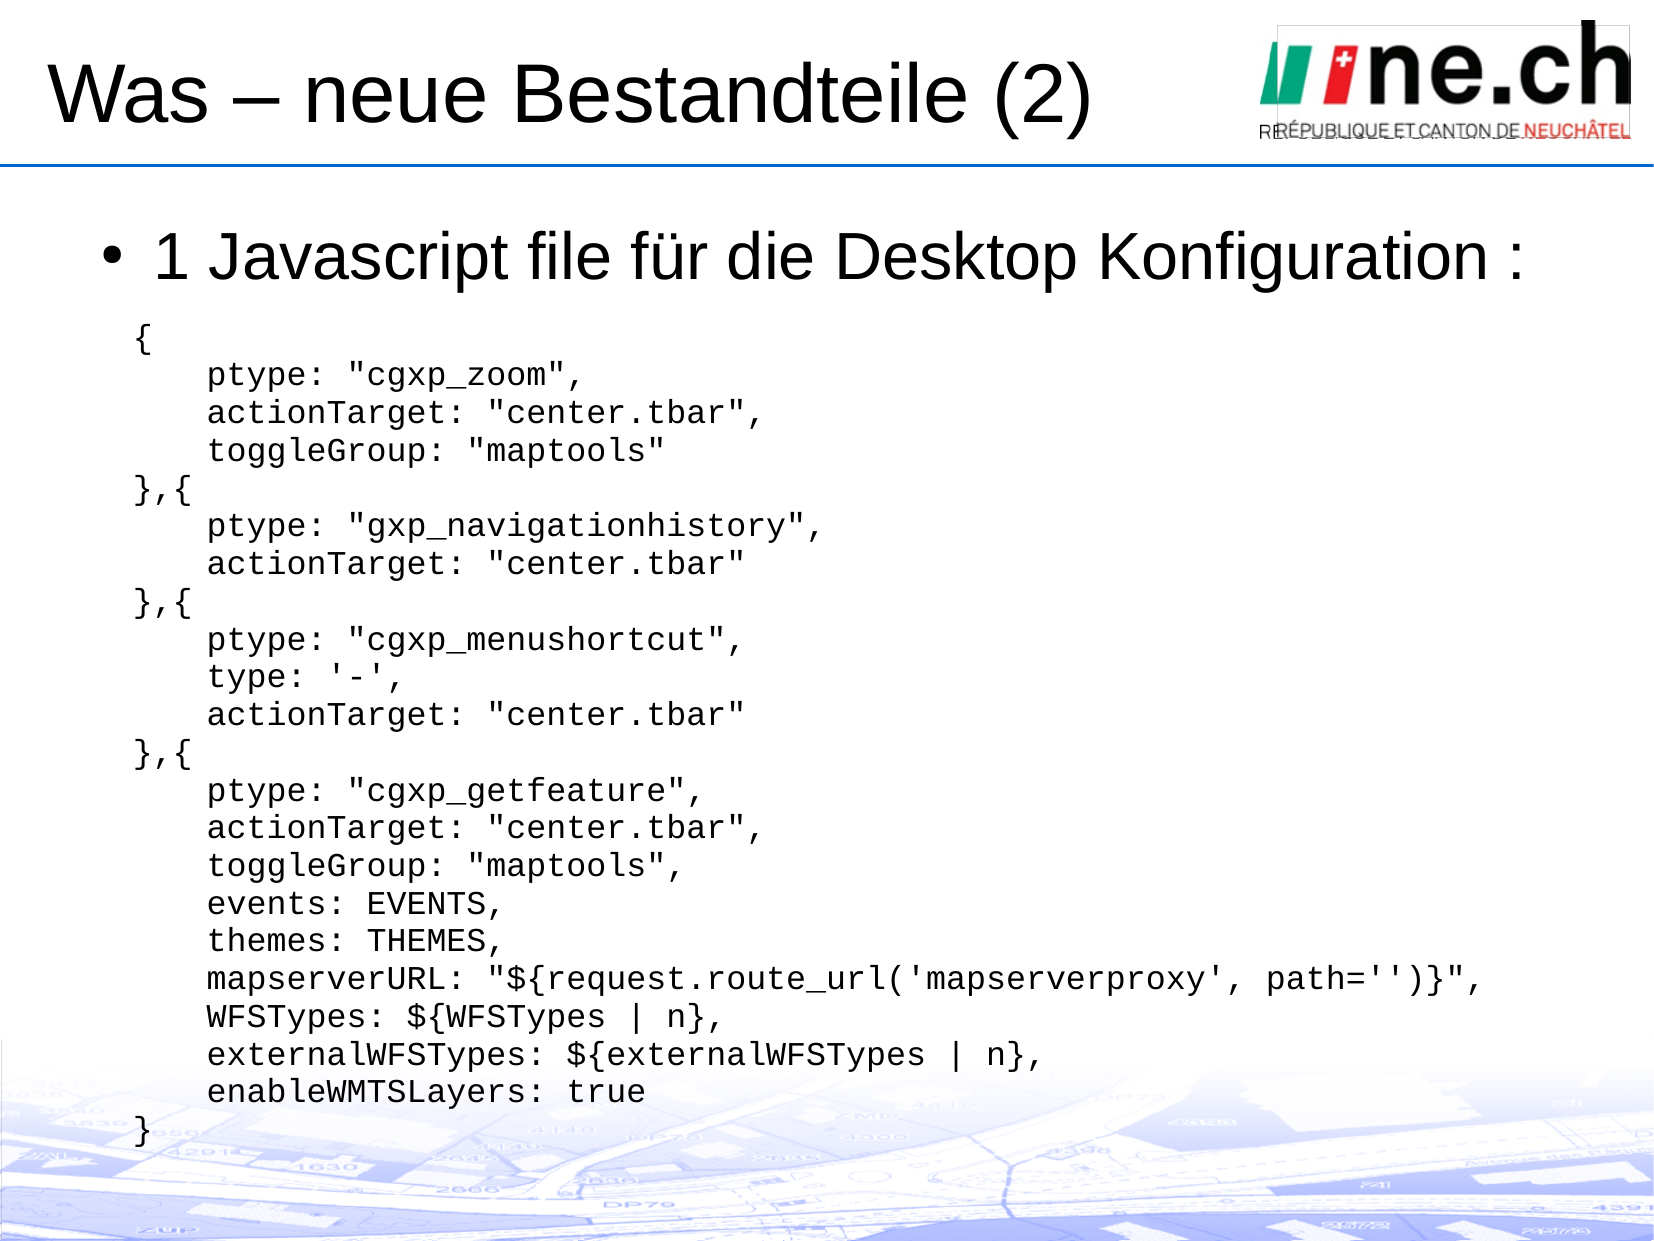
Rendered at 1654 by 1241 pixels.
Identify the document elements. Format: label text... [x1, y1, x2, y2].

picture [0, 1040, 1654, 1241]
text_box { ptype: "cgxp_zoom", actionTarget: "center.tbar", toggleGroup: "maptools" },{ ptype: "gxp_navigationhistory", actionTarget: "center.tbar" },{ ptype: "cgxp_menushortcut", type: '-', actionTarget: "center.tbar" },{ ptype: "cgxp_getfeature", actionTarget: "center.tbar", toggleGroup: "maptools", events: EVENTS, themes: THEMES, mapserverURL: "${request.route_url('mapserverproxy', path='')}", WFSTypes: ${WFSTypes | n}, externalWFSTypes: ${externalWFSTypes | n}, enableWMTSLayers: true } [118, 312, 1536, 1114]
picture [1536, 24, 1631, 139]
list 1 Javascript file für die Desktop Konfiguration : [82, 219, 1571, 1038]
title Was – neue Bestandteile (2) [47, 0, 1536, 198]
